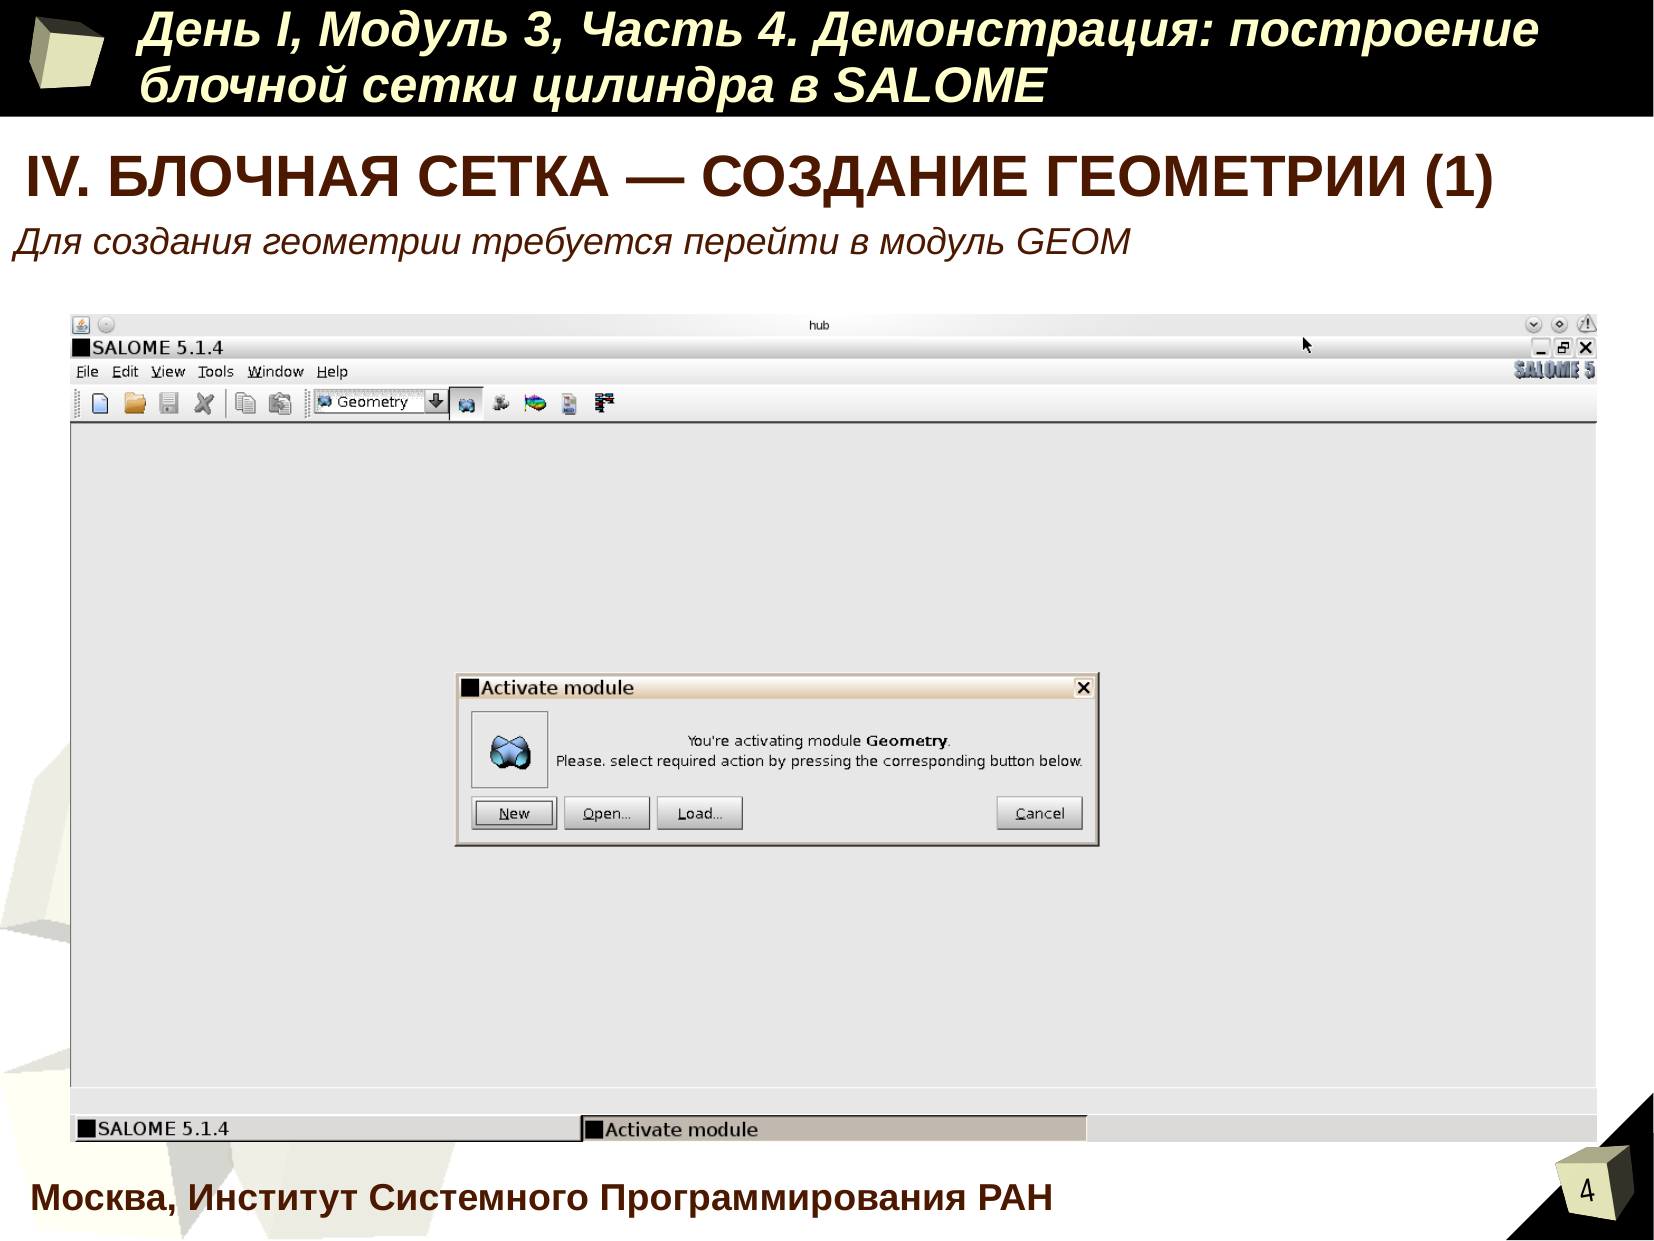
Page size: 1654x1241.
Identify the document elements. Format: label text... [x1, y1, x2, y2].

text_box Для создания геометрии требуется перейти в модуль GEOM [0, 212, 1654, 270]
picture [464, 1193, 472, 1198]
text_box IV. БЛОЧНАЯ СЕТКА — СОЗДАНИЕ ГЕОМЕТРИИ (1) [10, 136, 1654, 212]
picture [0, 314, 1597, 1241]
